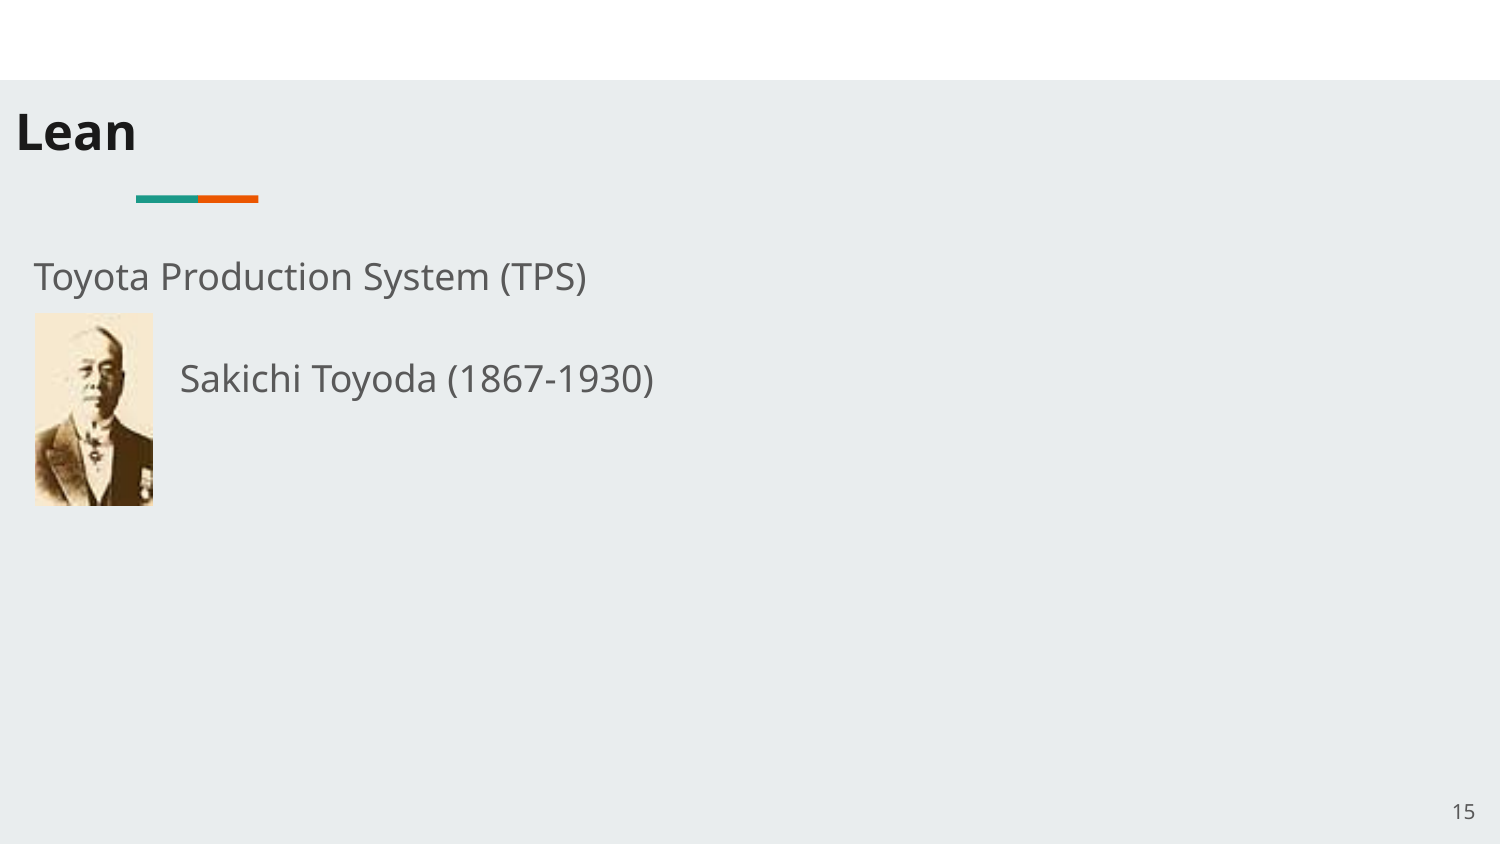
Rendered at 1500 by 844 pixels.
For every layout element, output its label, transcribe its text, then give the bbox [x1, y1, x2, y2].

subtitle Toyota Production System (TPS) Sakichi Toyoda (1867-1930) [18, 235, 1466, 787]
slide_number <number> [1400, 779, 1491, 844]
picture [35, 313, 153, 506]
title Lean [0, 80, 1101, 181]
